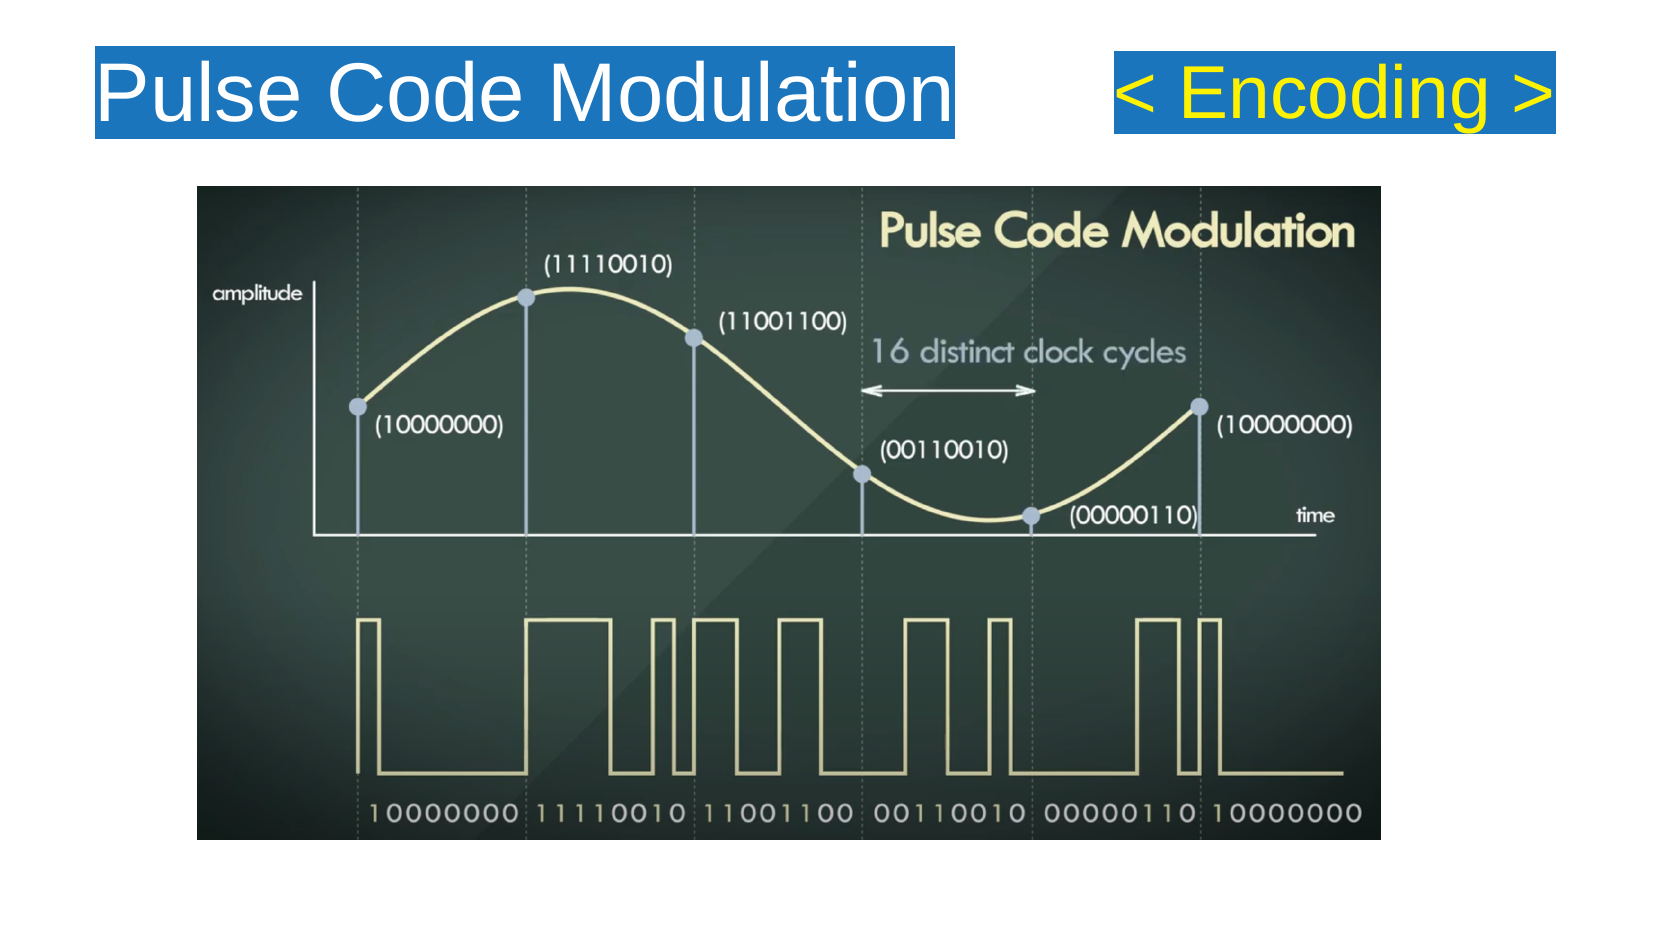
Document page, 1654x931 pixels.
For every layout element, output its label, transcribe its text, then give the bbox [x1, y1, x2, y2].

picture [197, 186, 1381, 841]
title Pulse Code Modulation [15, 15, 1035, 171]
title < Encoding > [1035, 8, 1636, 177]
